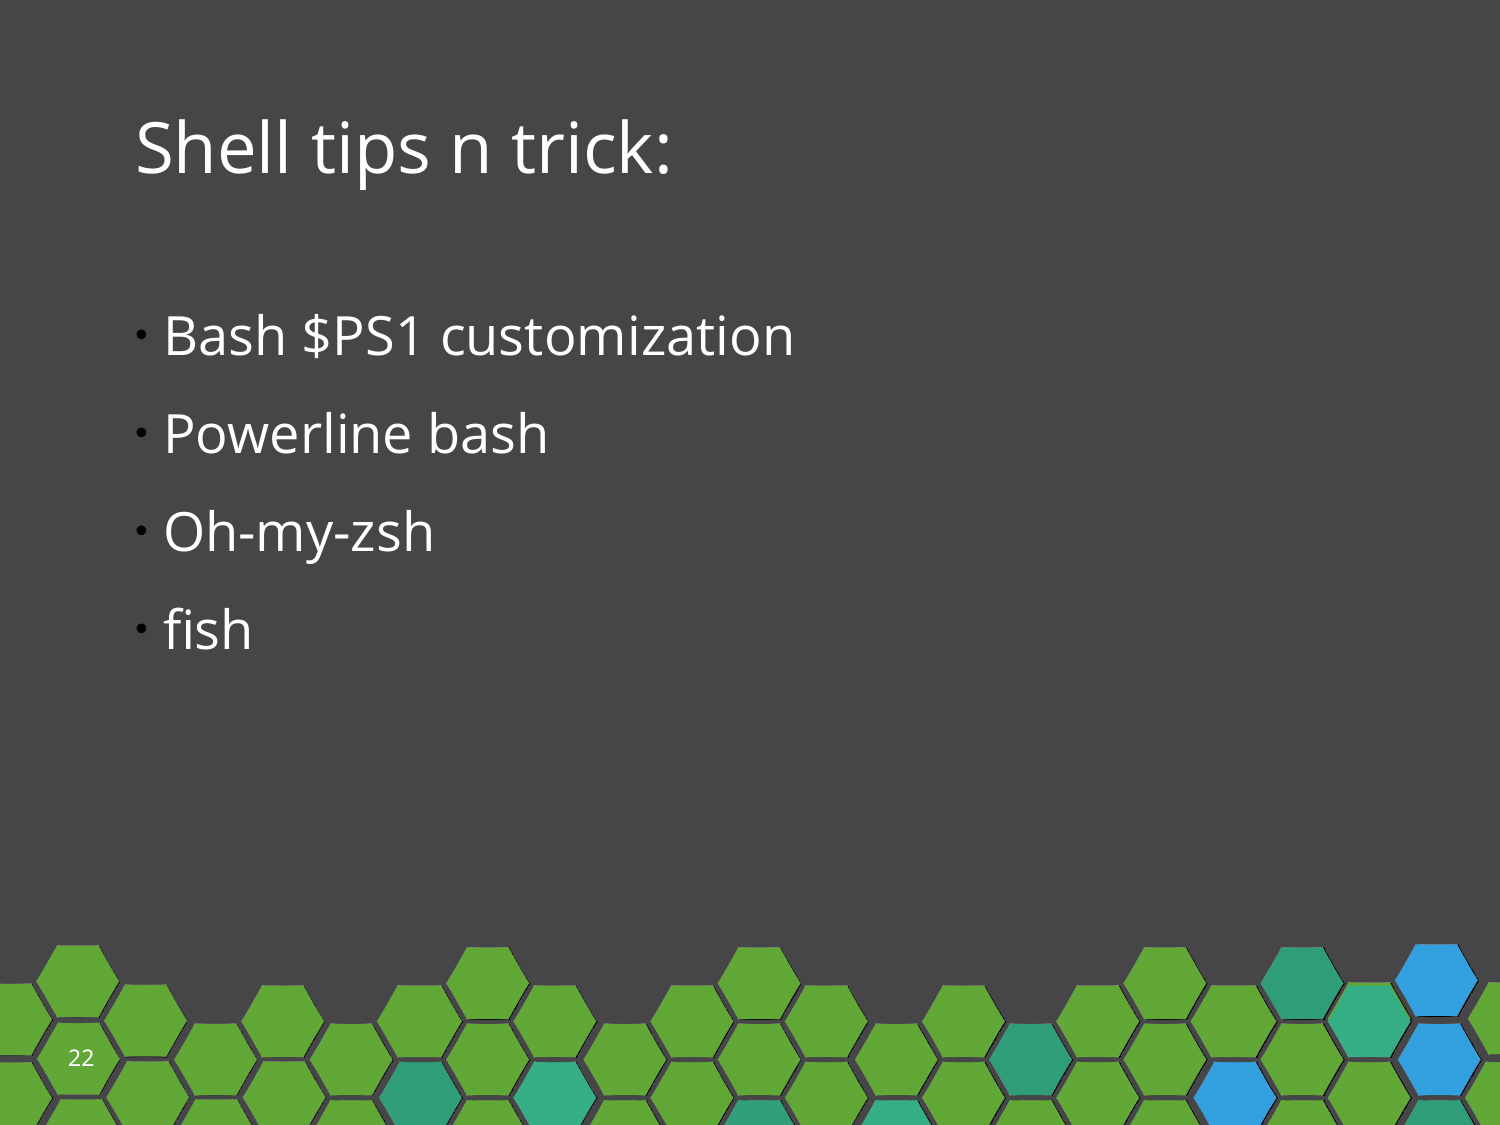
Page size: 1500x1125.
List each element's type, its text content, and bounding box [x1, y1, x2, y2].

title Shell tips n trick: [135, 65, 1372, 228]
list Bash $PS1 customization Powerline bash Oh-my-zsh fish [135, 297, 1372, 951]
picture [0, 944, 1500, 1125]
